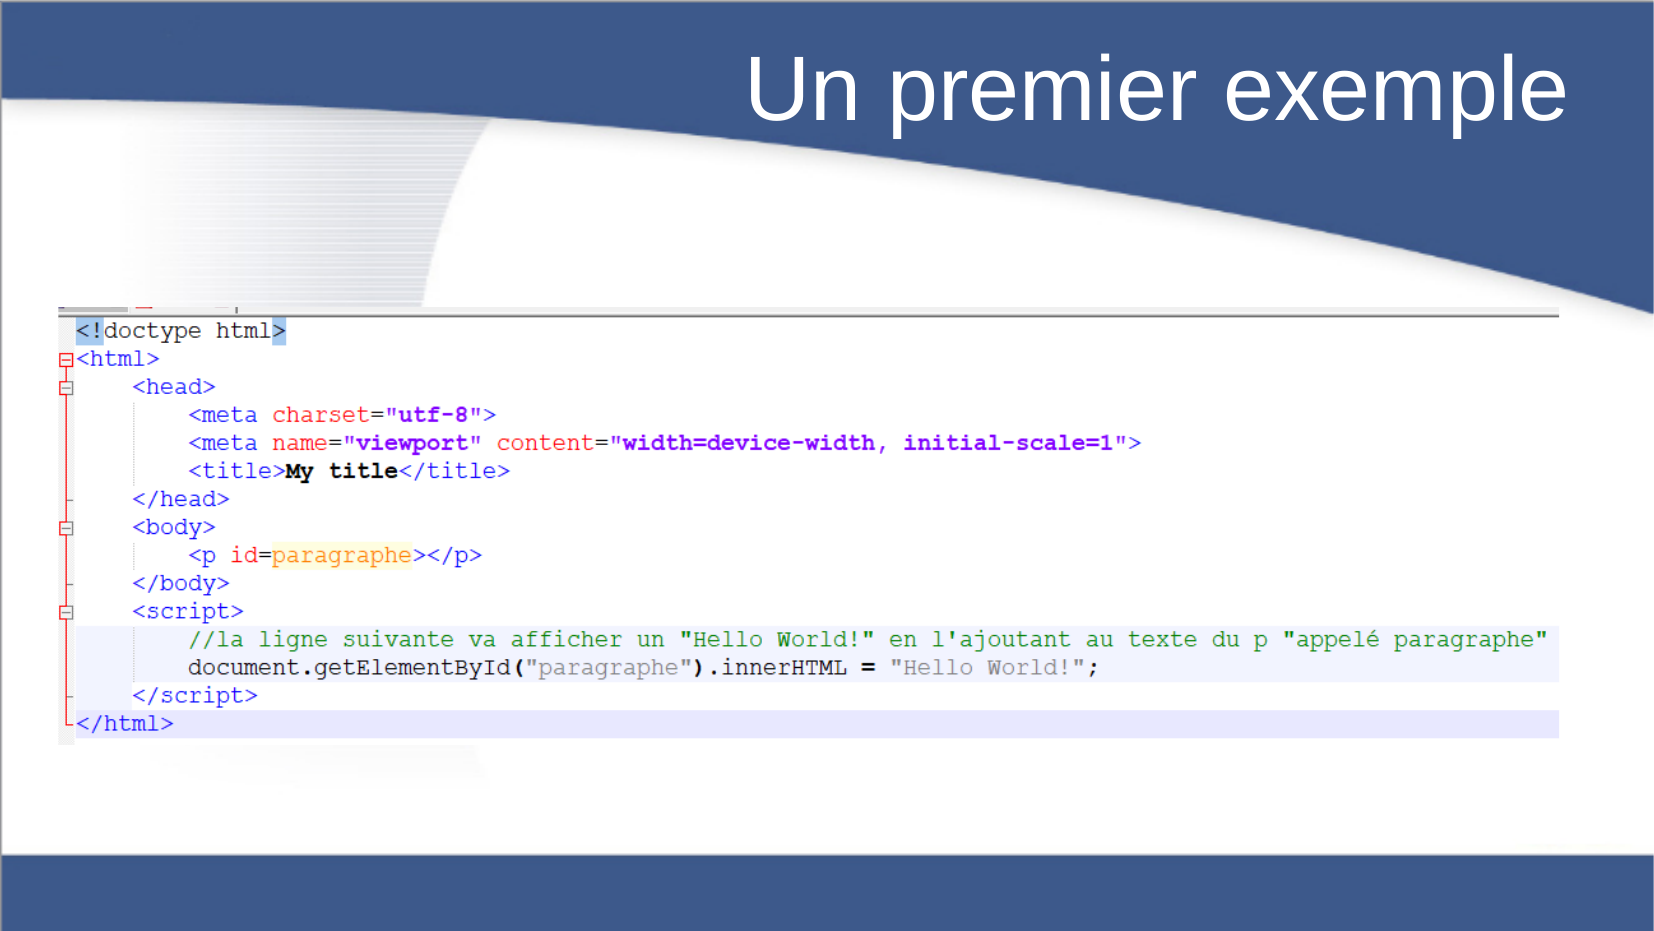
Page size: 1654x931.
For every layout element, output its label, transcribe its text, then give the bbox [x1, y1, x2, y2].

title Un premier exemple [82, 37, 1571, 193]
picture [0, 0, 1654, 931]
